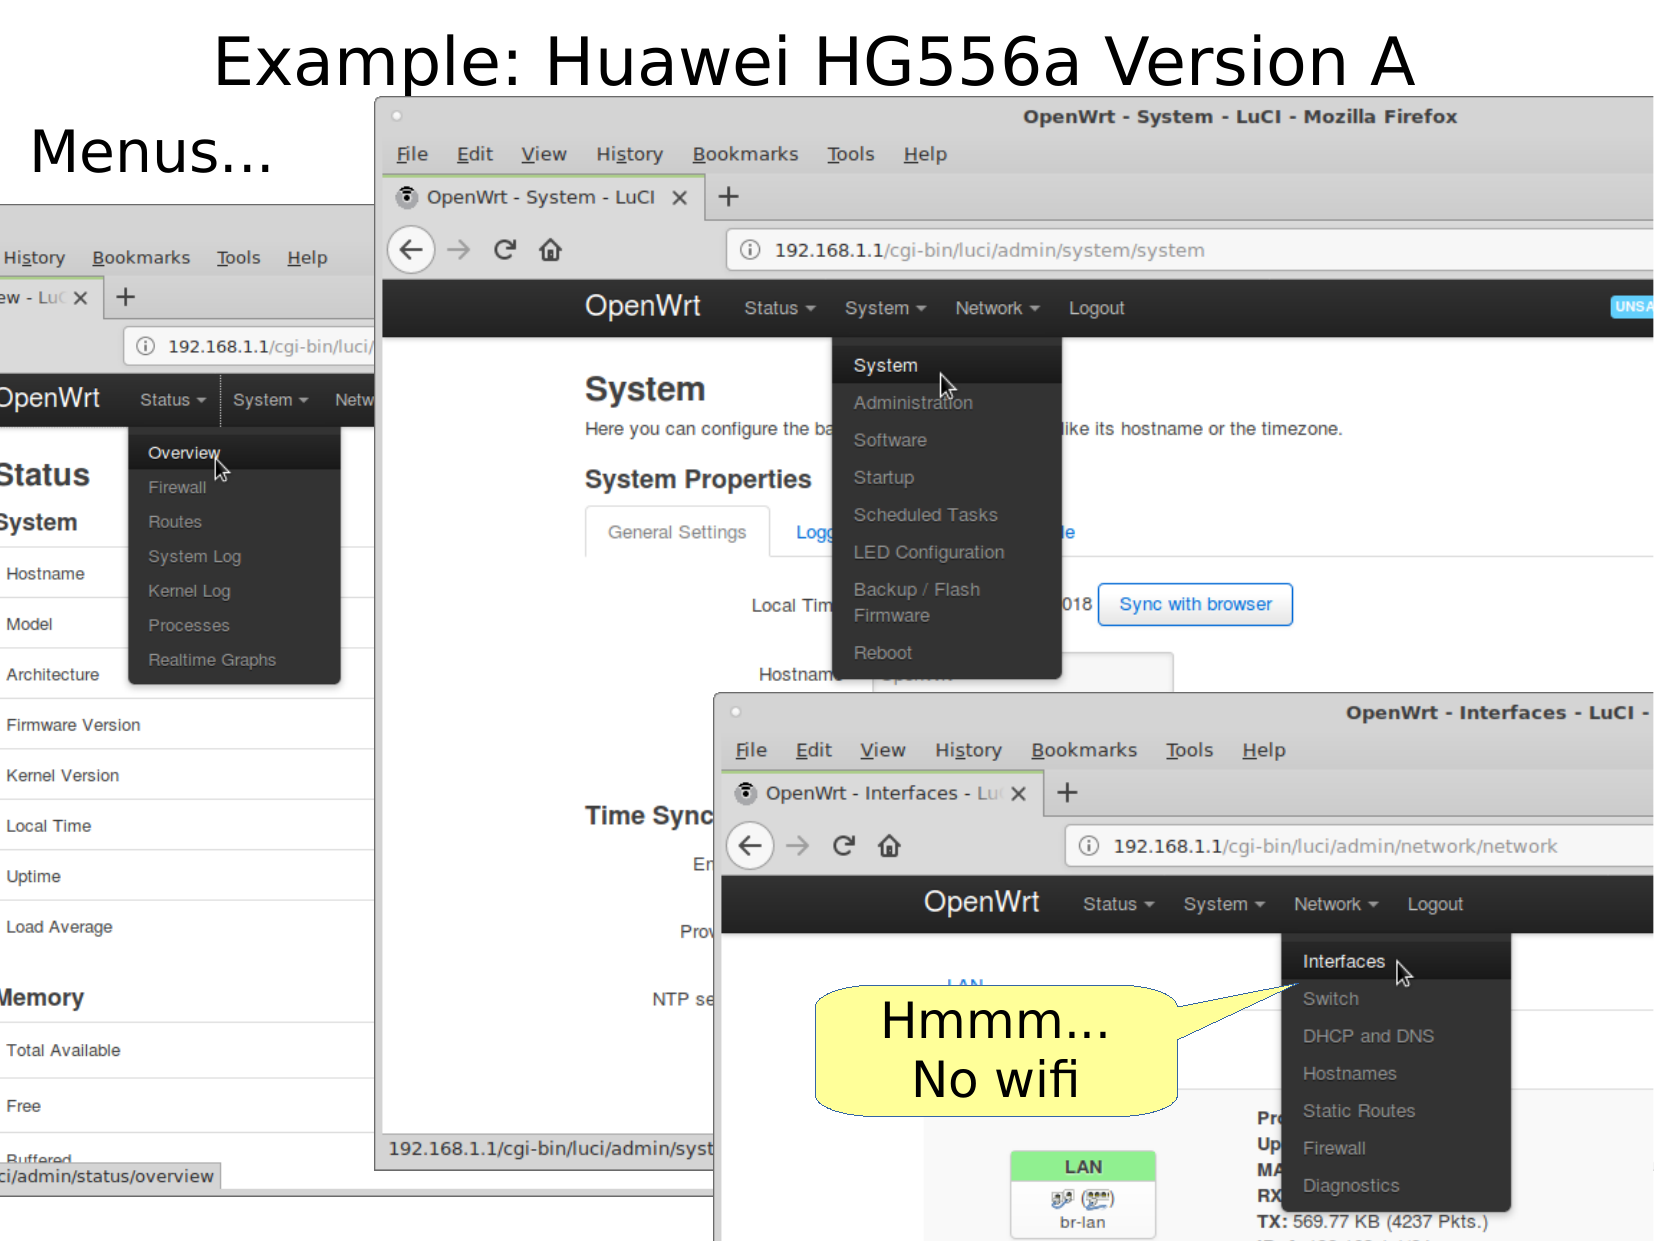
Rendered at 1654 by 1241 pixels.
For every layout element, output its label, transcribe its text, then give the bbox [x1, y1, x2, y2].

text_box Hmmm... No wifi [815, 983, 1299, 1117]
text_box Menus... [14, 111, 374, 199]
title Example: Huawei HG556a Version A [70, 23, 1560, 102]
picture [0, 96, 1654, 1241]
